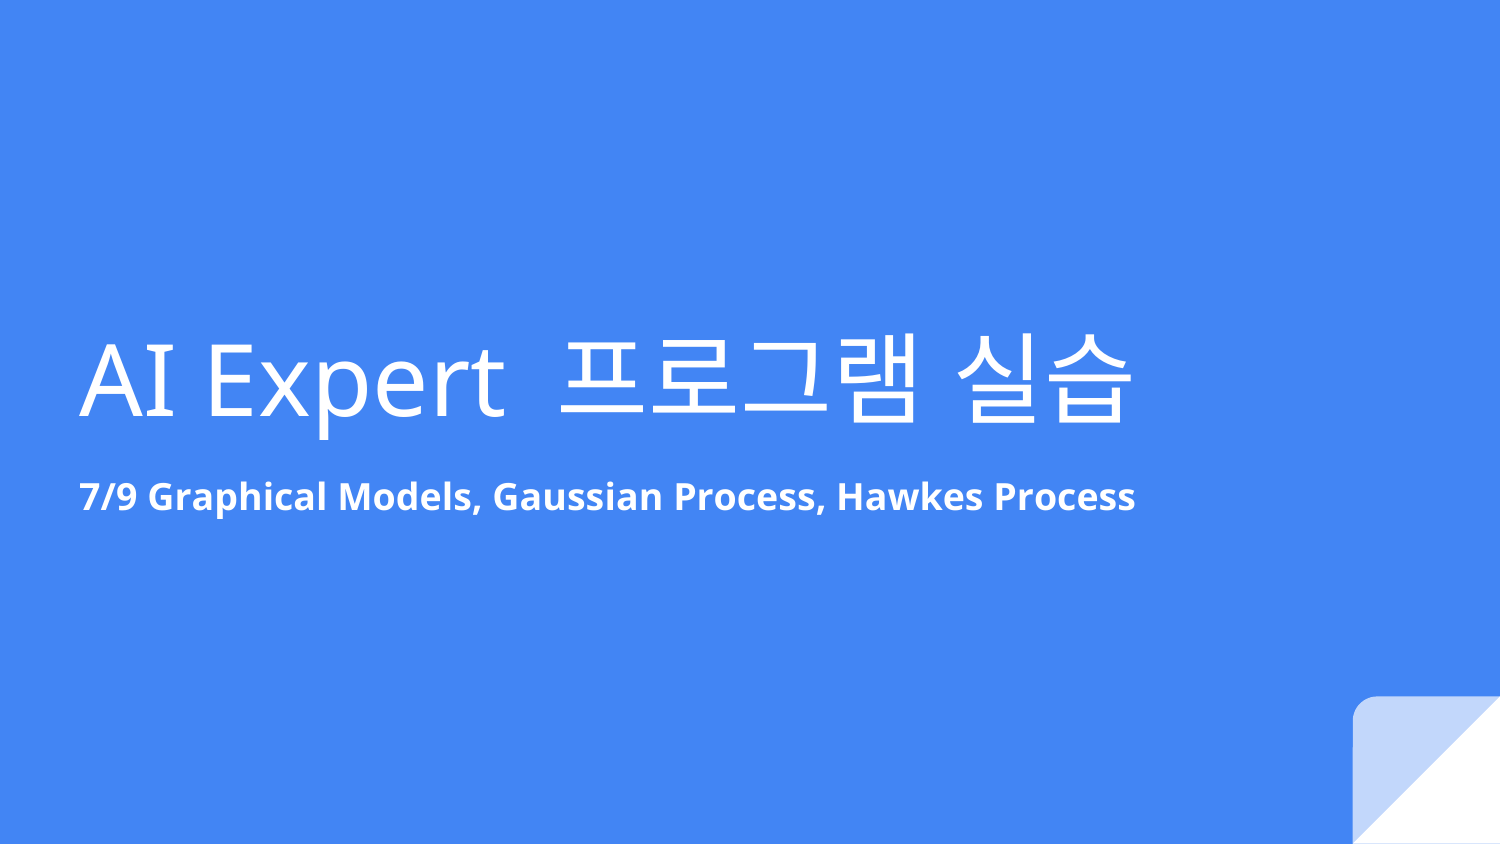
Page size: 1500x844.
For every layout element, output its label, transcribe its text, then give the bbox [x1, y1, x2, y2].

subtitle 7/9 Graphical Models, Gaussian Process, Hawkes Process [64, 457, 1413, 529]
title AI Expert 프로그램 실습 [64, 298, 1413, 452]
